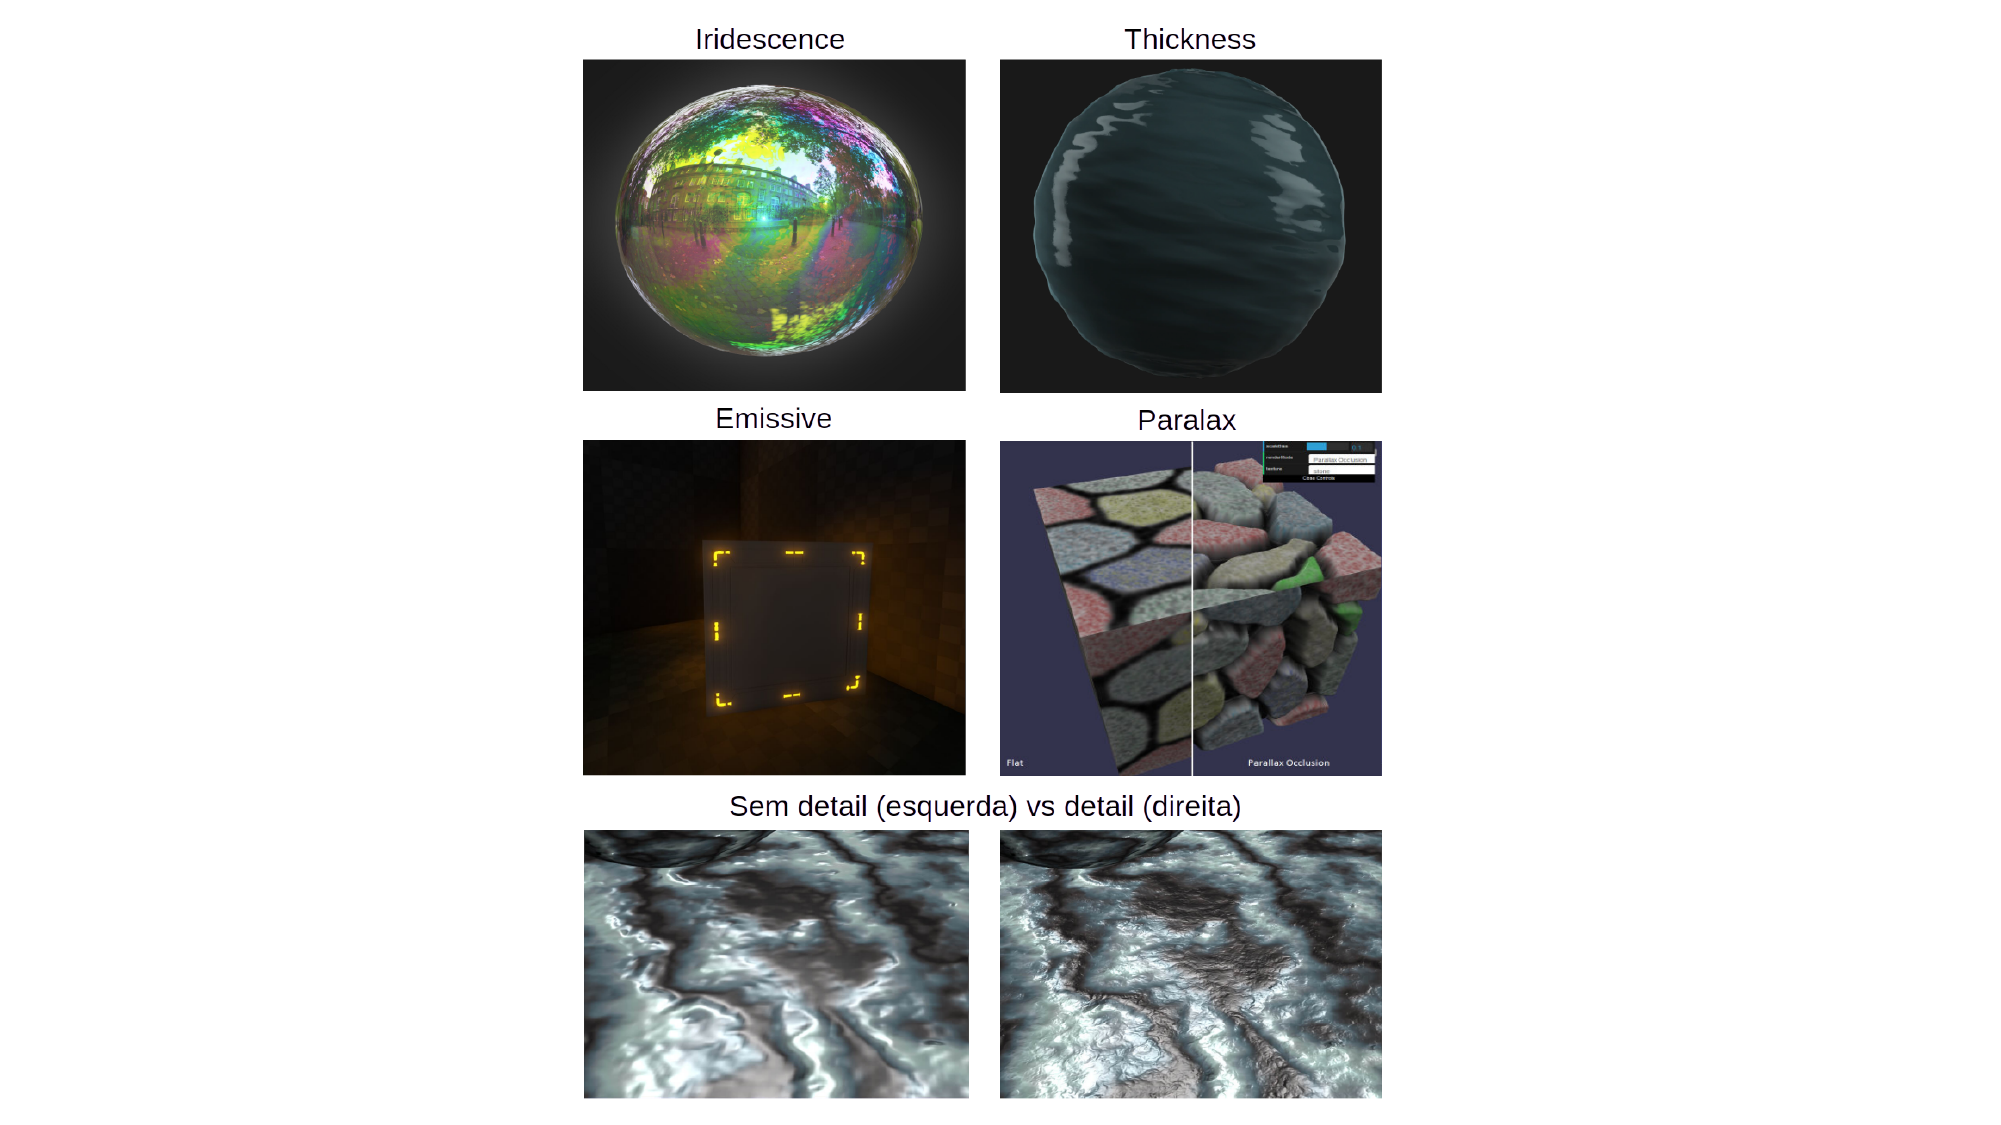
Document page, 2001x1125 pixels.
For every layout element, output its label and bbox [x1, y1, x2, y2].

picture [583, 28, 1382, 1099]
